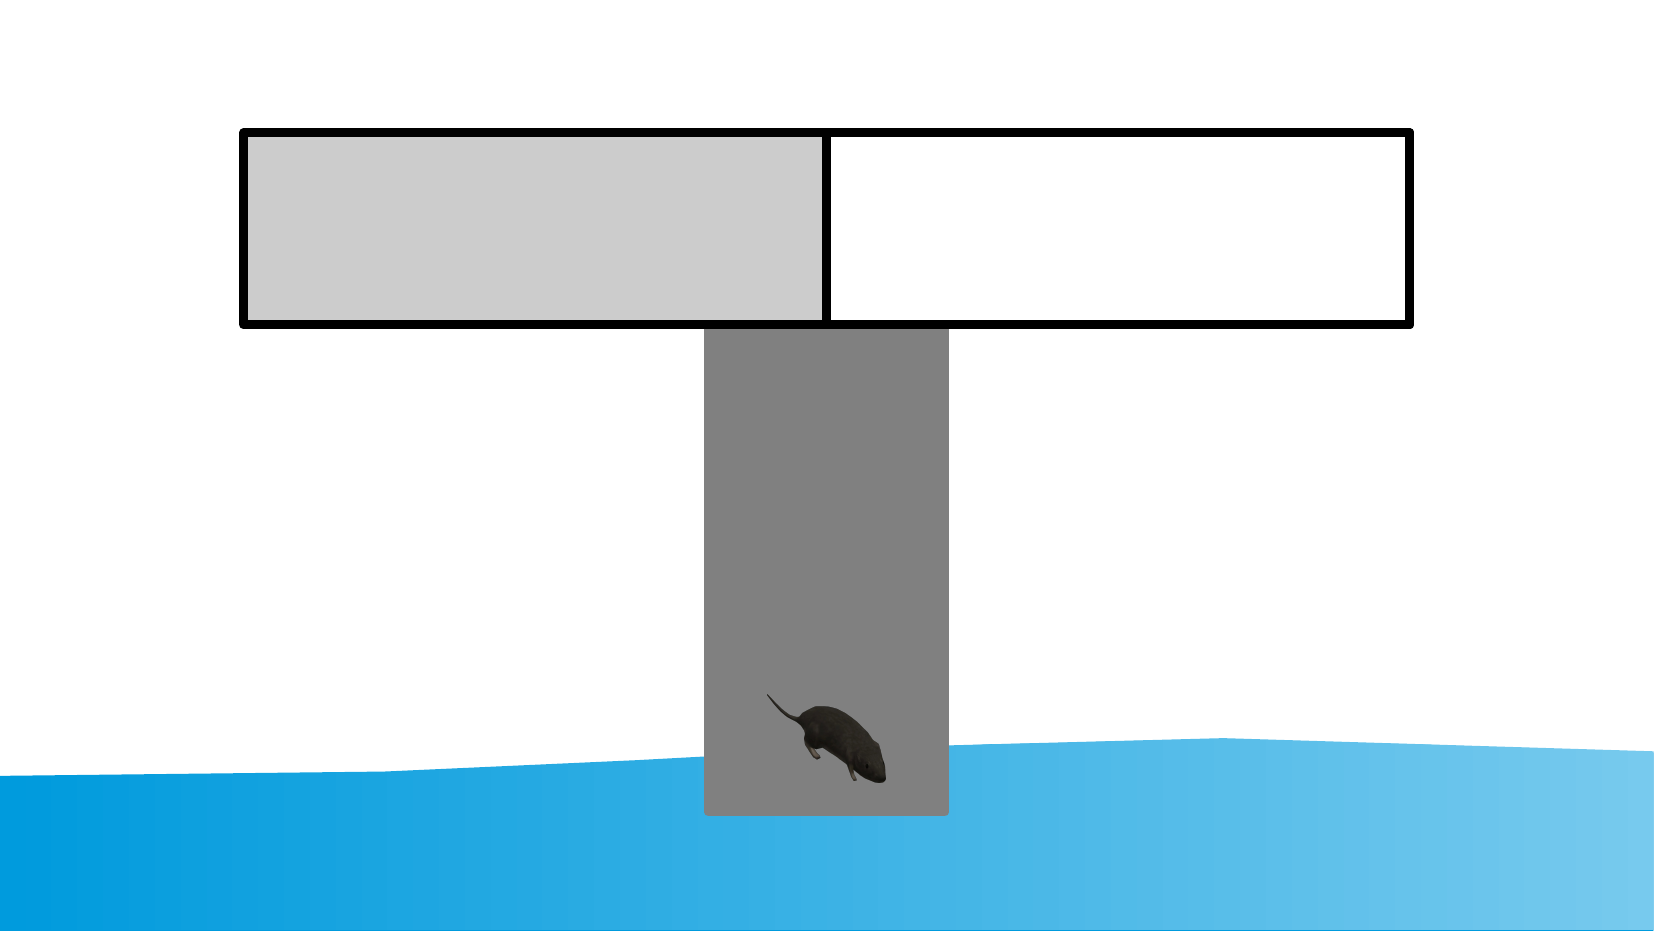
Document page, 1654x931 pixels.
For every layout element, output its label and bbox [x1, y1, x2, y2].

picture [767, 694, 886, 783]
text_box [243, 132, 1410, 813]
